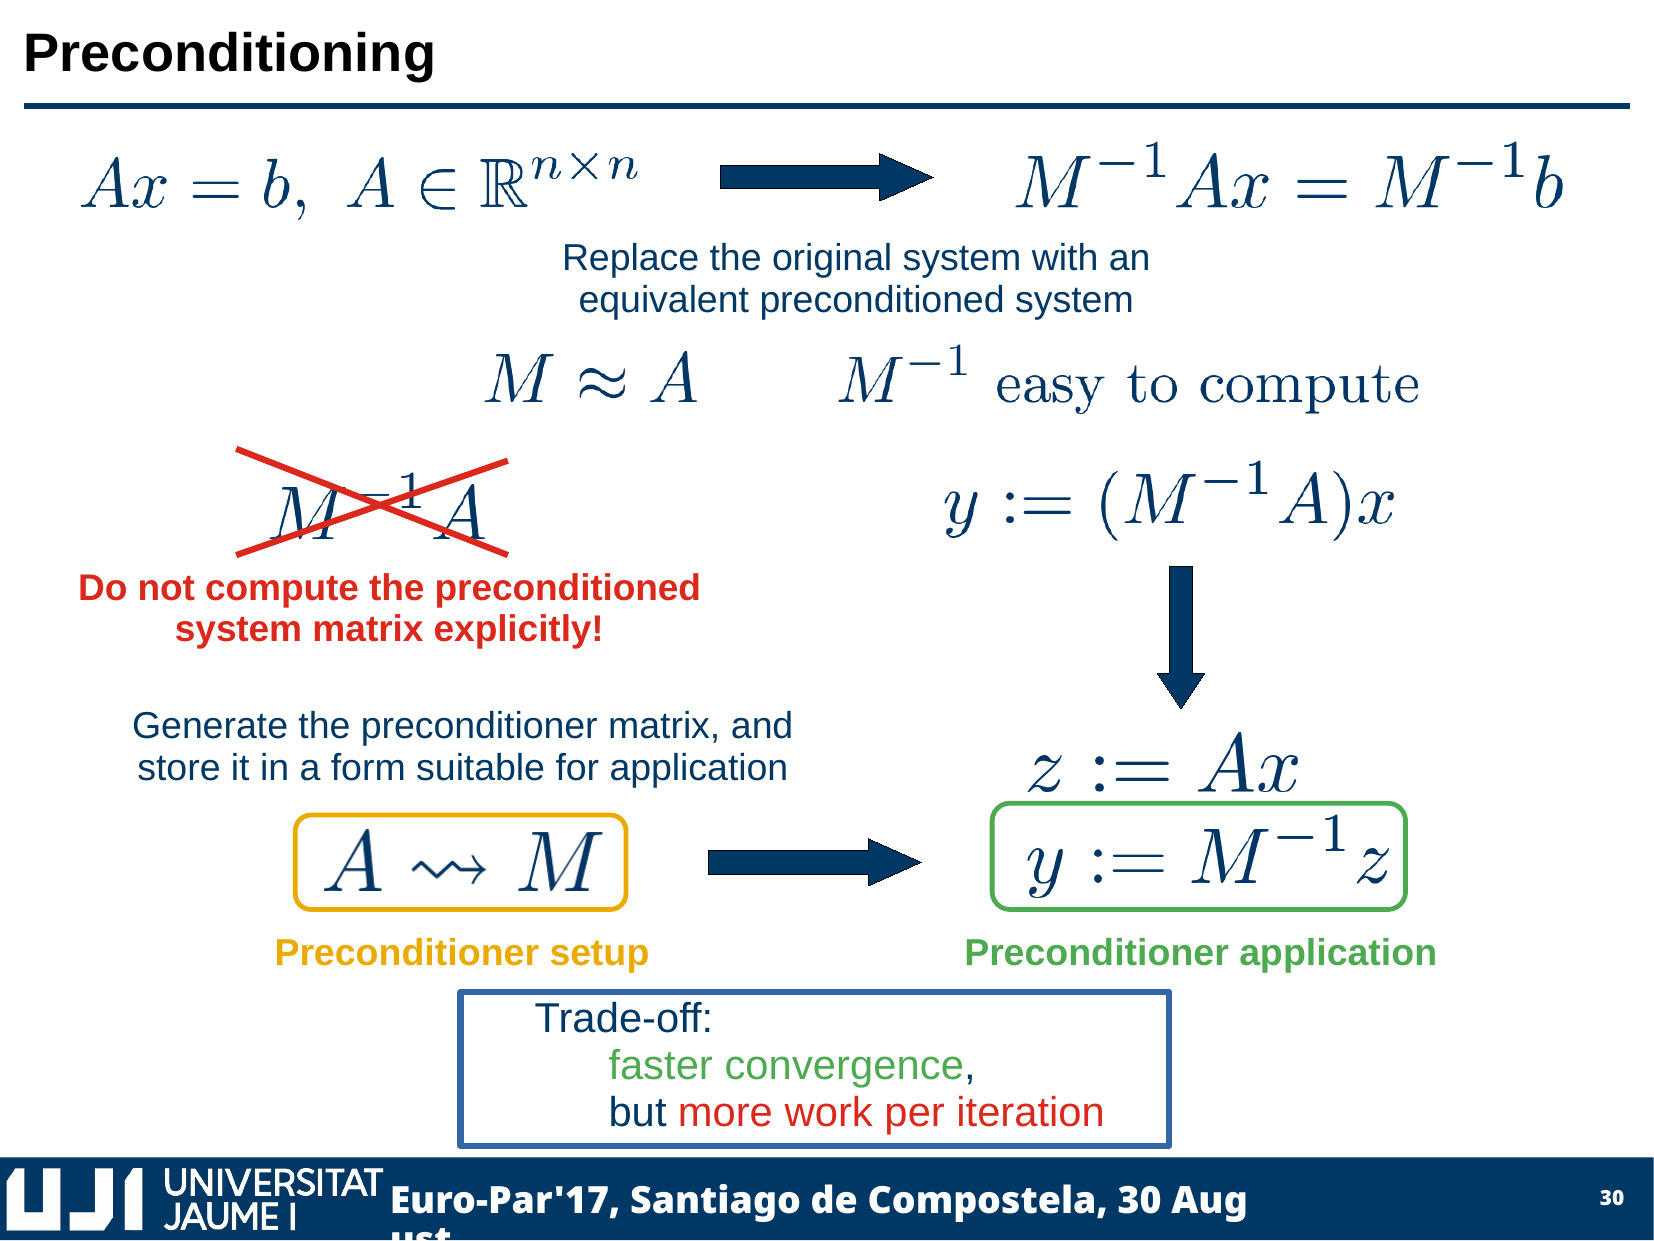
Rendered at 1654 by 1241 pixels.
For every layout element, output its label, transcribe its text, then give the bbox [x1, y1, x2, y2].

text_box Generate the preconditioner matrix, and store it in a form suitable for application [117, 696, 838, 795]
picture [295, 509, 455, 539]
text_box [708, 838, 922, 886]
title Preconditioning [23, 0, 1630, 107]
picture [307, 472, 462, 501]
picture [484, 351, 697, 402]
picture [1027, 732, 1298, 792]
picture [391, 473, 485, 539]
picture [324, 829, 603, 891]
text_box Trade-off: faster convergence, but more work per iteration [460, 992, 1170, 1146]
picture [838, 344, 1418, 414]
picture [1027, 814, 1389, 898]
picture [269, 472, 368, 539]
list Replace the original system with an equivalent preconditioned system [437, 236, 1205, 343]
text_box Preconditioner setup [259, 923, 665, 981]
text_box [720, 153, 934, 201]
picture [944, 460, 1394, 541]
picture [81, 153, 638, 220]
picture [0, 1158, 390, 1241]
text_box Do not compute the preconditioned system matrix explicitly! [0, 566, 733, 650]
picture [1015, 141, 1563, 208]
text_box Preconditioner application [949, 923, 1453, 981]
text_box [1157, 566, 1205, 709]
